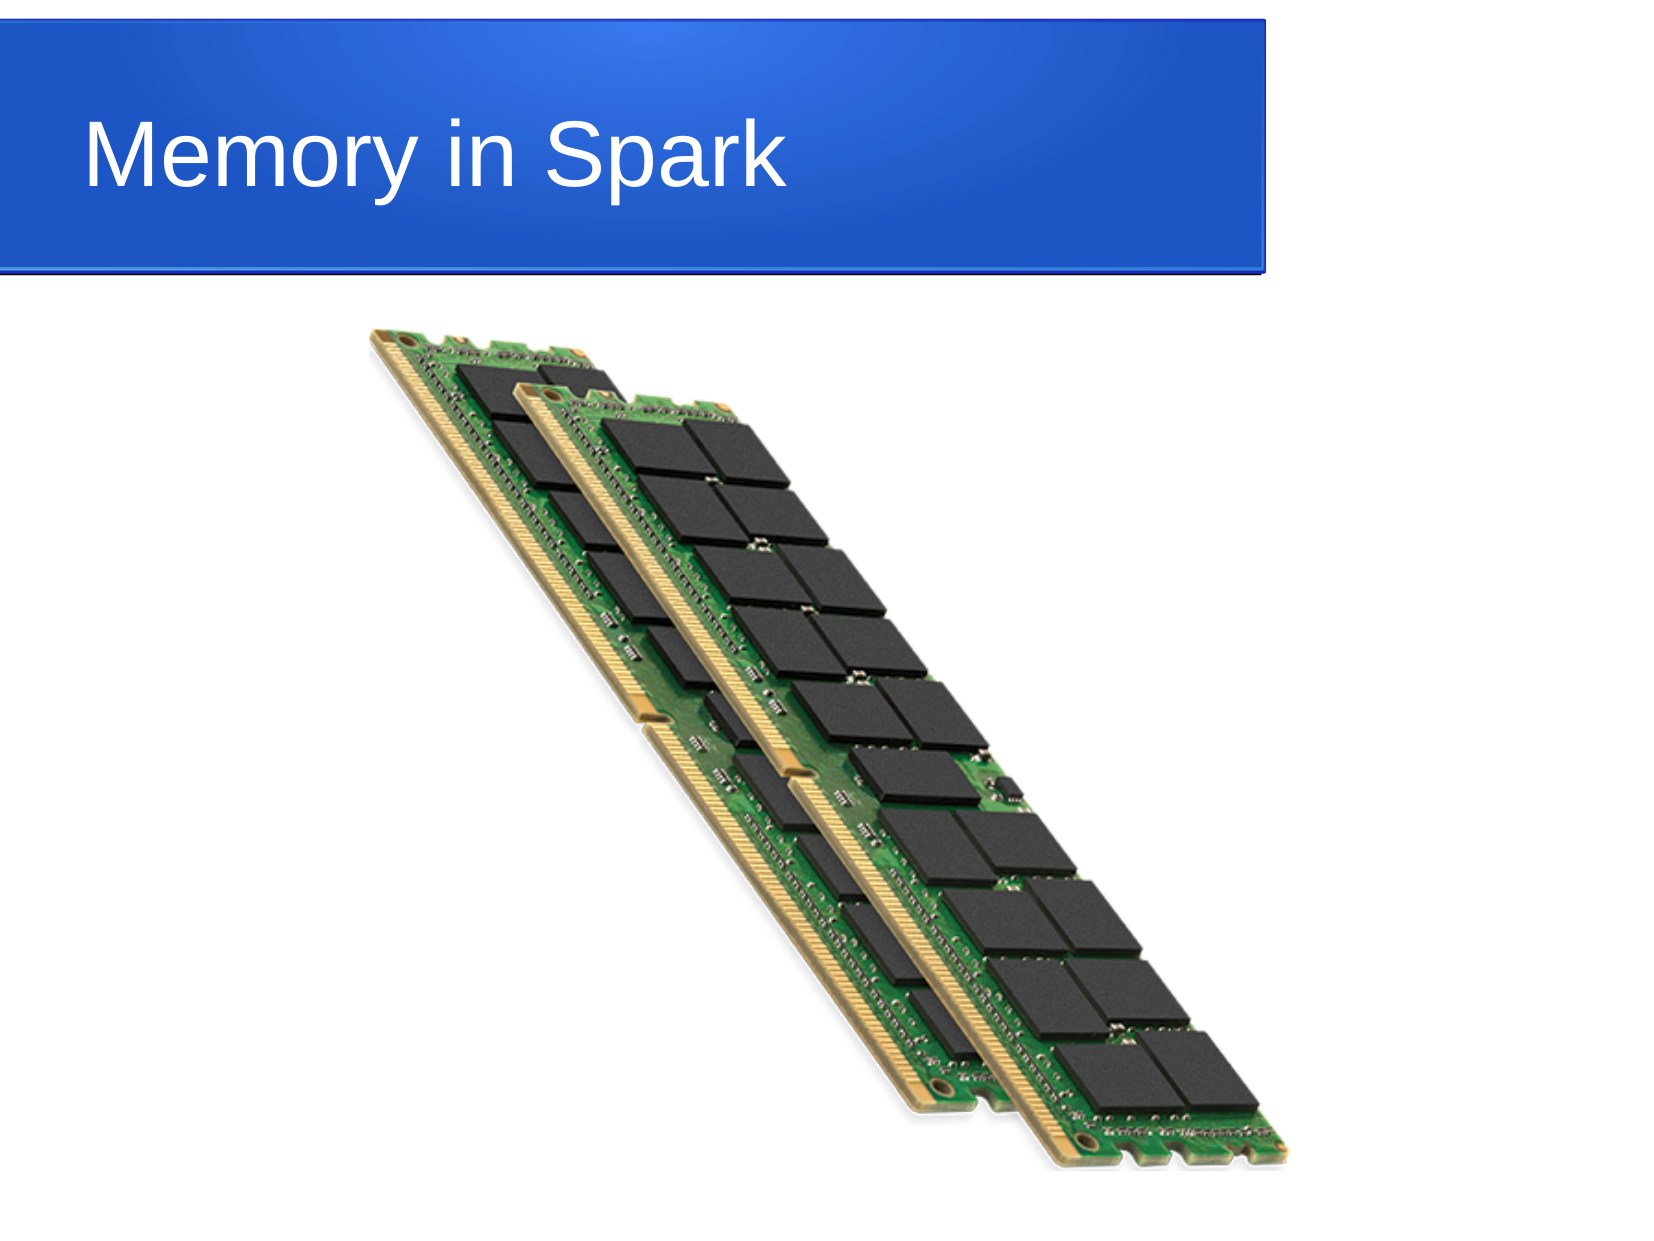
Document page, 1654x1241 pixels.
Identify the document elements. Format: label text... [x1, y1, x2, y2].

text_box Memory in Spark [82, 47, 1234, 252]
picture [0, 17, 1269, 282]
picture [369, 328, 1291, 1171]
